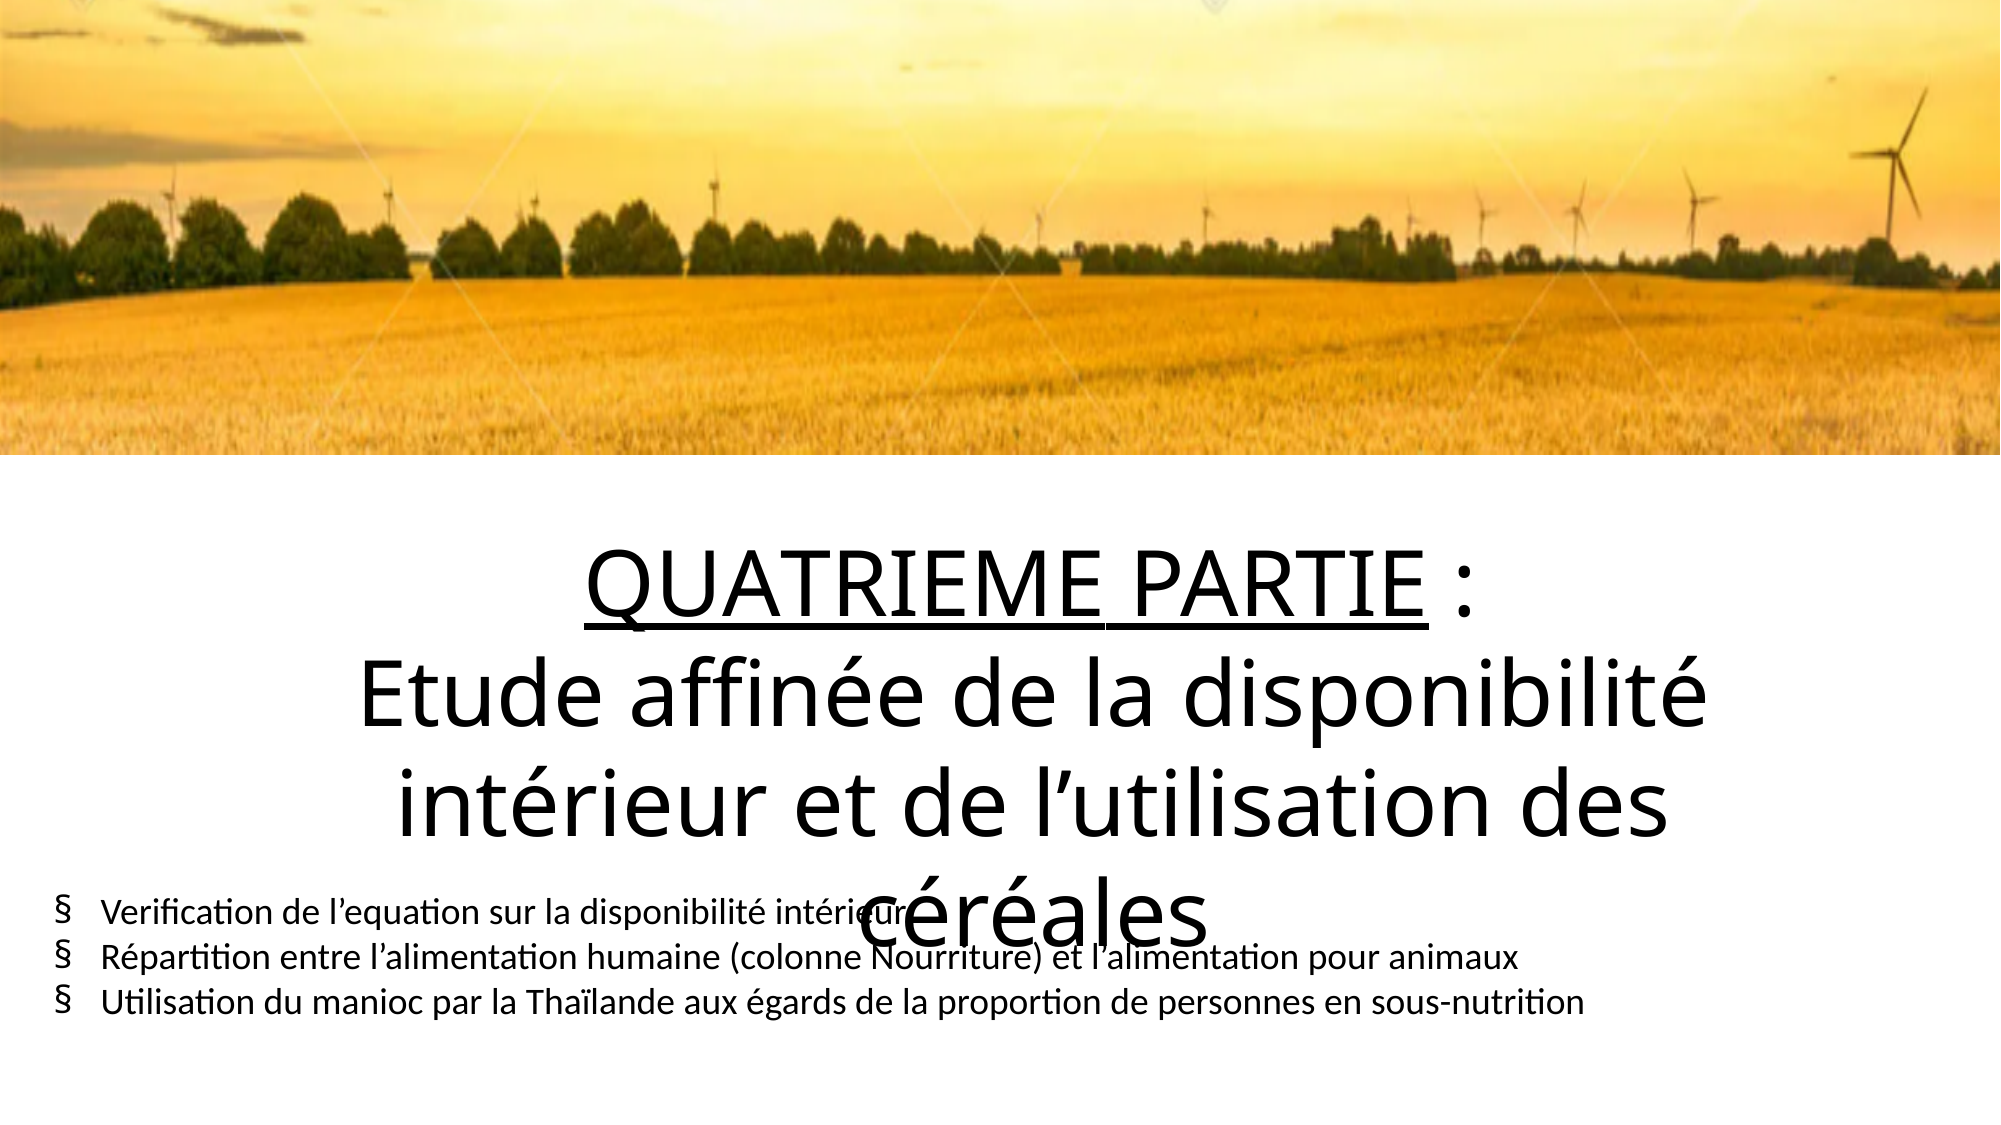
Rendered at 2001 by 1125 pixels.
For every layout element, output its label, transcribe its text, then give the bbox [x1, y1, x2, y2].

text_box QUATRIEME PARTIE : Etude affinée de la disponibilité intérieur et de l’utilisation des céréales [238, 516, 1830, 866]
picture [0, 0, 2000, 455]
text_box Verification de l’equation sur la disponibilité intérieur Répartition entre l’alimentation humaine (colonne Nourriture) et l’alimentation pour animaux Utilisation du manioc par la Thaïlande aux égards de la proportion de personnes en sous-nutrition [38, 879, 1830, 1031]
